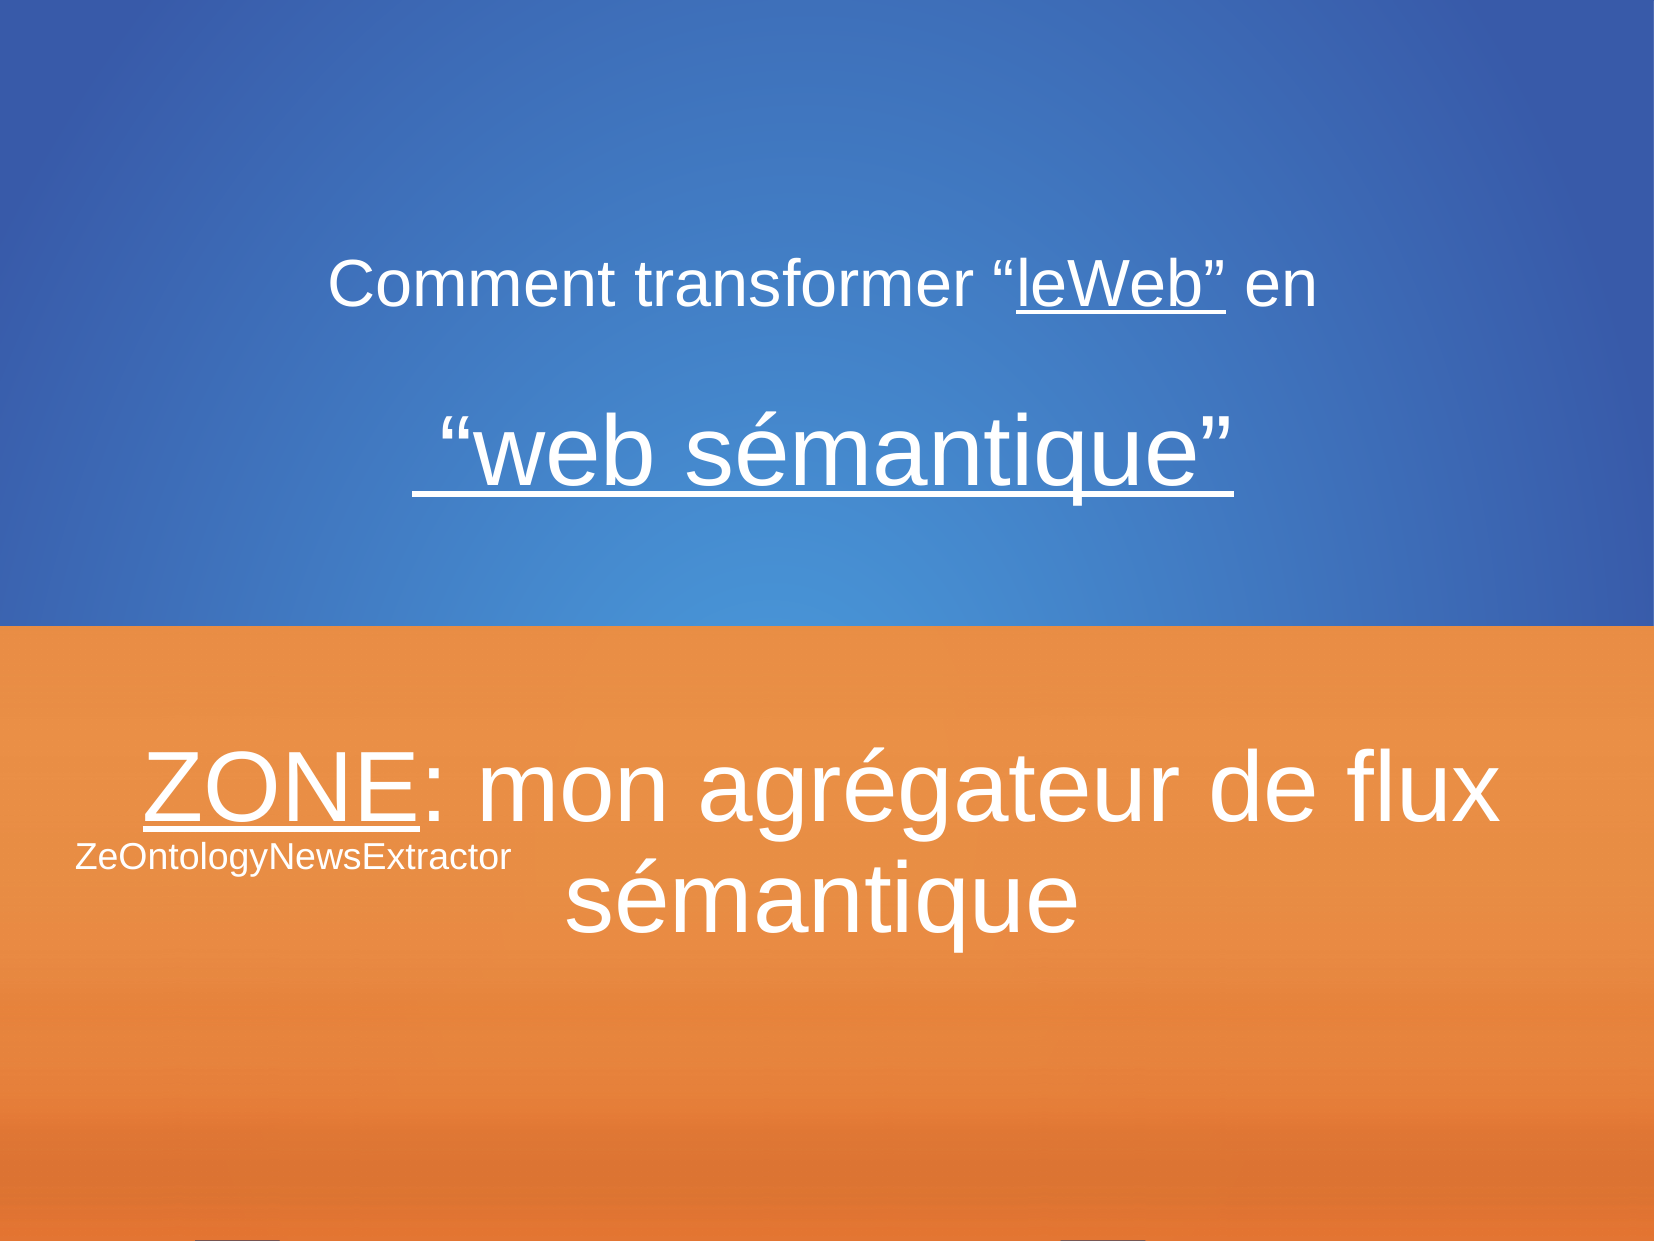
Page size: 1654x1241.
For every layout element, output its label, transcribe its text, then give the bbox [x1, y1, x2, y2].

picture [0, 0, 1654, 1241]
subtitle Comment transformer “leWeb” en “web sémantique” ZONE: mon agrégateur de flux sémantique [25, 15, 1621, 1186]
text_box ZeOntologyNewsExtractor [60, 828, 527, 886]
